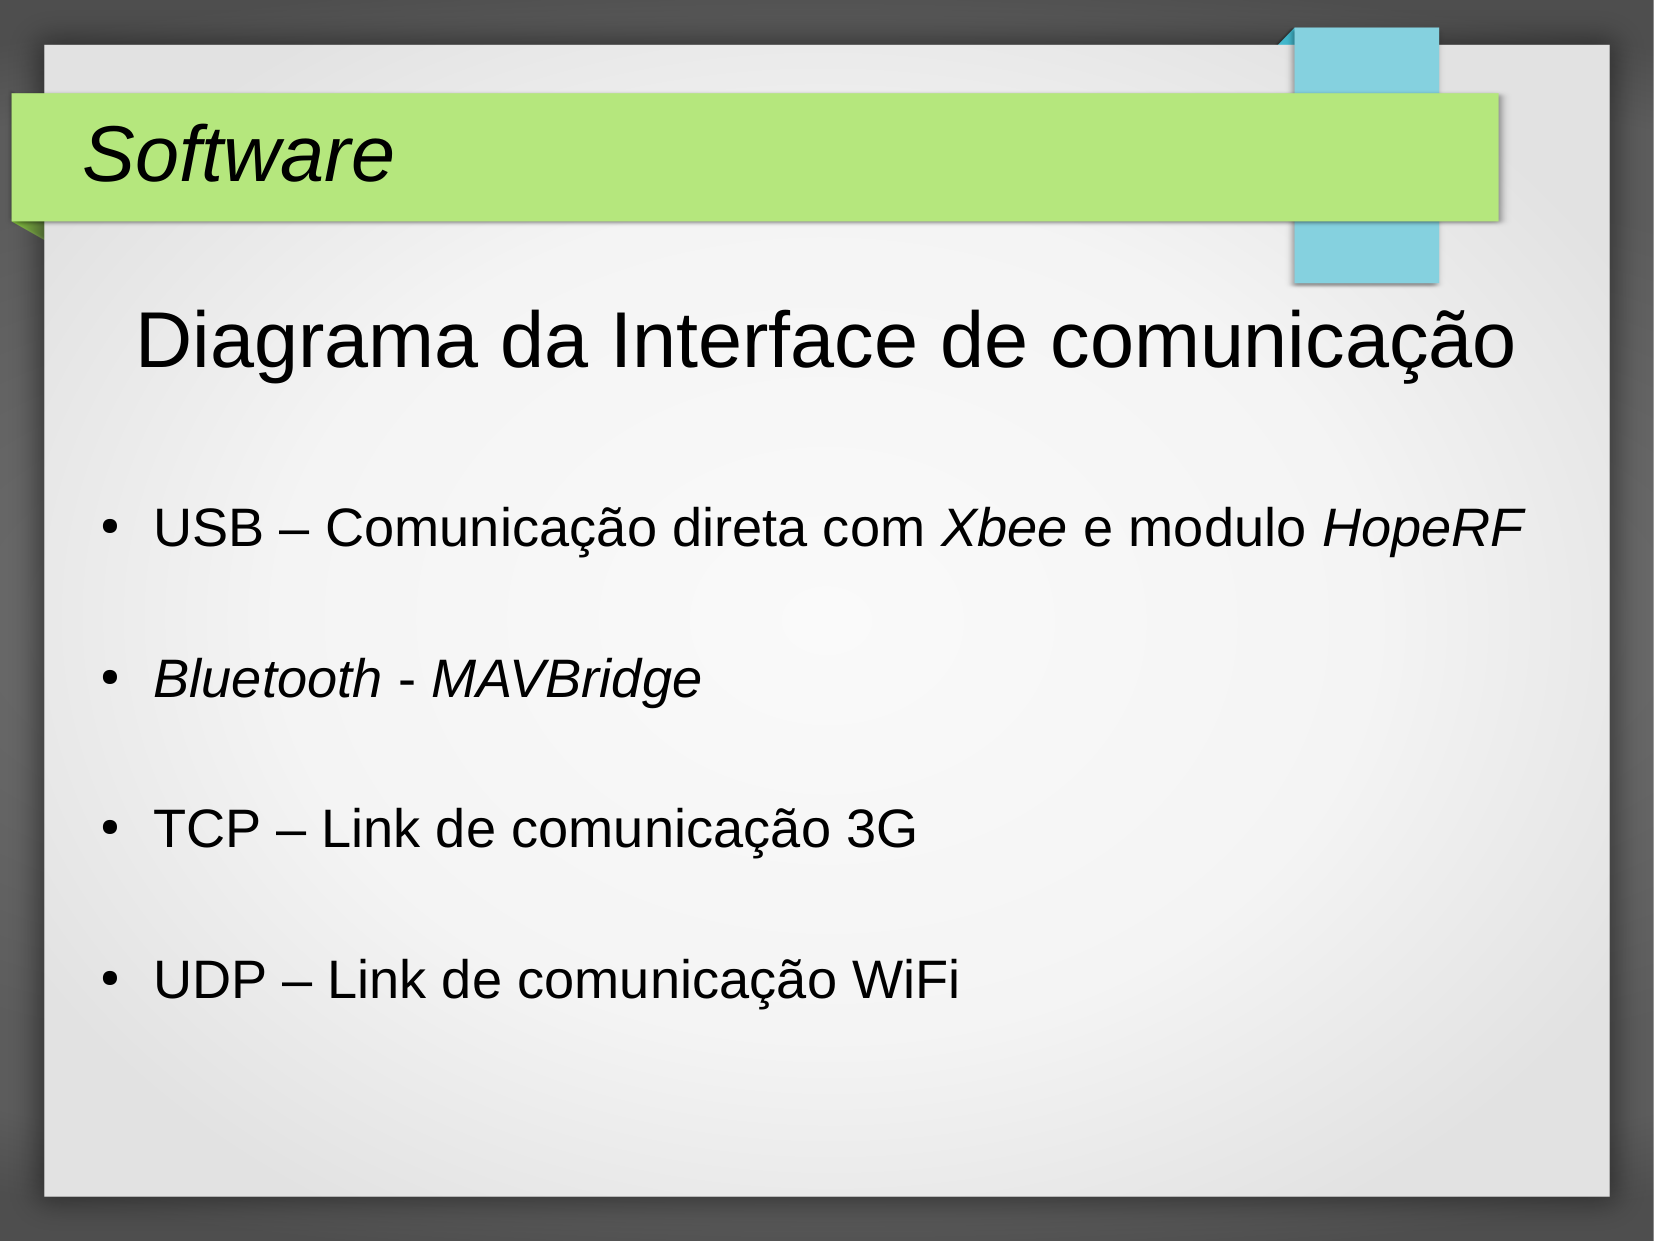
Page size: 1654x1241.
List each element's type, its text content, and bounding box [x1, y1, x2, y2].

list USB – Comunicação direta com Xbee e modulo HopeRF Bluetooth - MAVBridge TCP – Link de comunicação 3G UDP – Link de comunicação WiFi [82, 437, 1571, 1099]
title Software [82, 94, 1264, 213]
picture [0, 0, 1654, 1241]
list Diagrama da Interface de comunicação [82, 295, 1571, 437]
